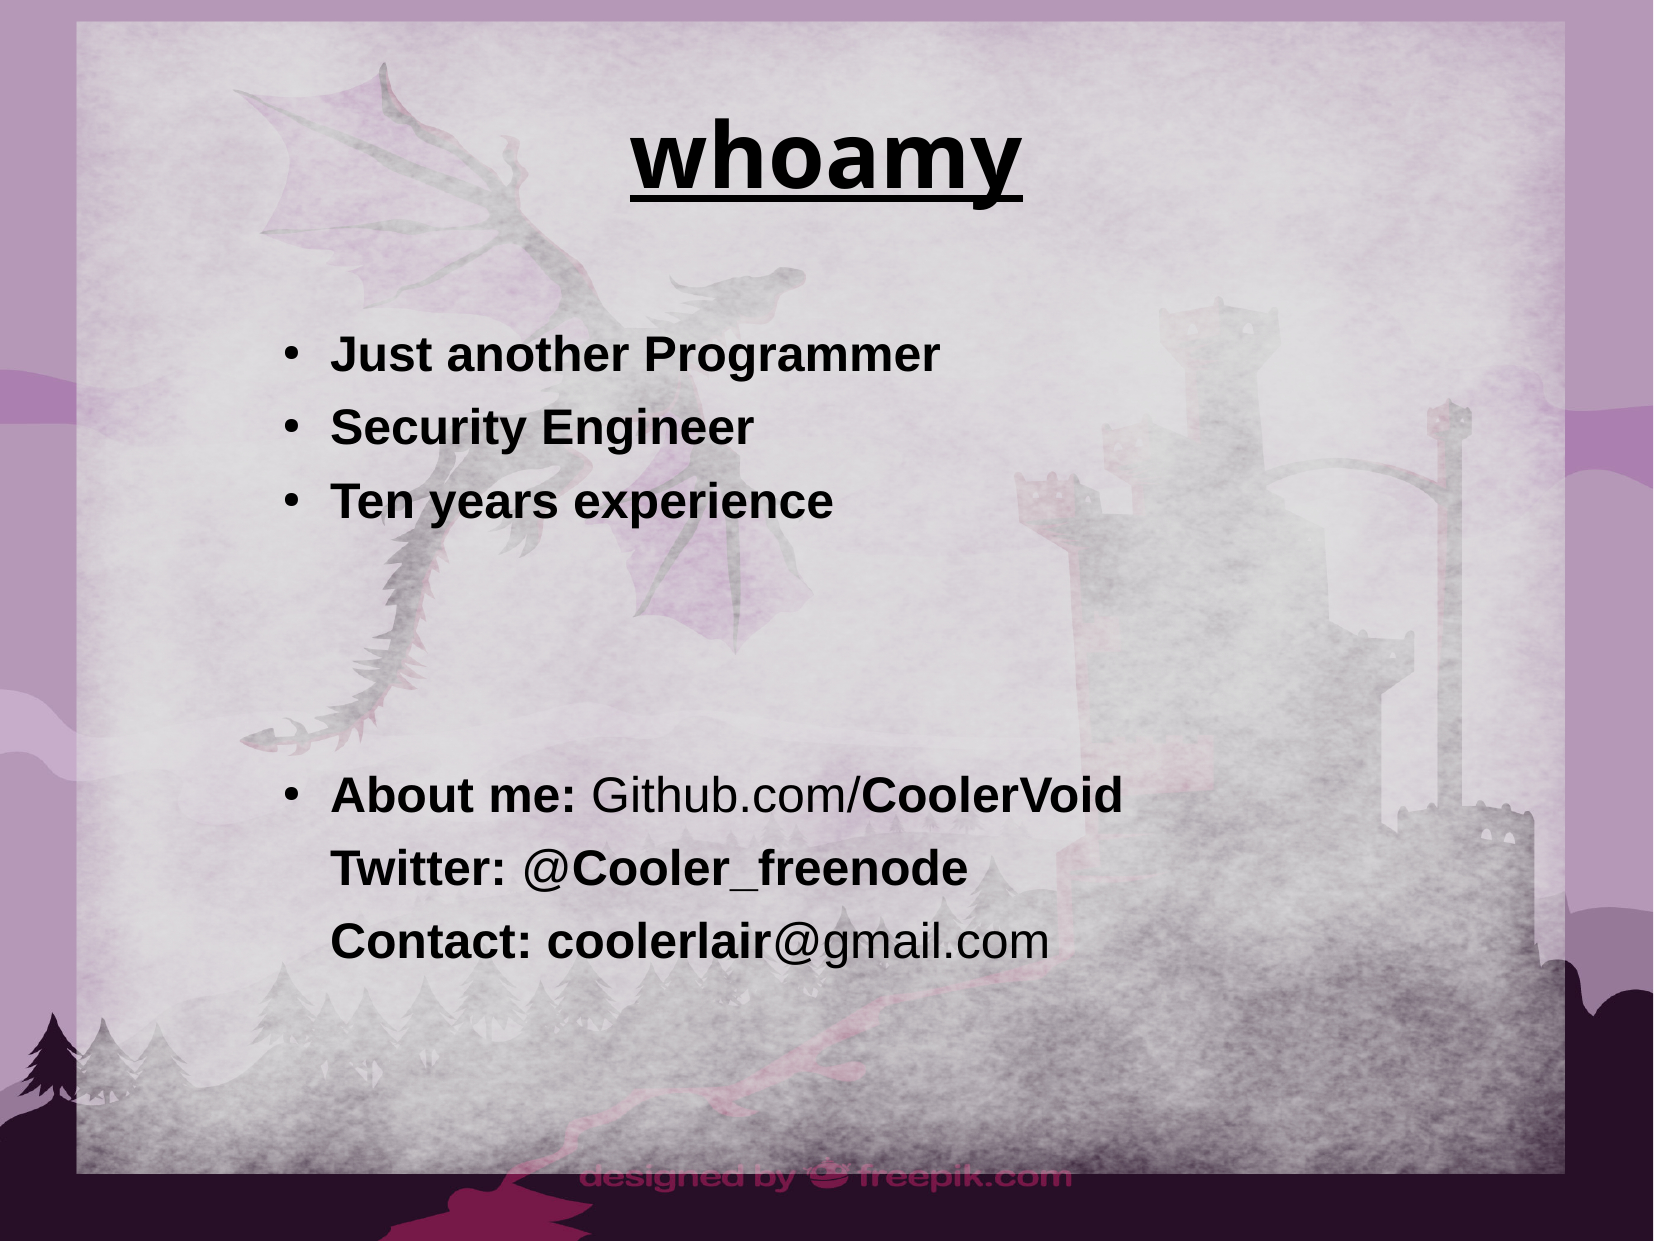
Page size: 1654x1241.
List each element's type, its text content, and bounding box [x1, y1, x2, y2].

picture [0, 0, 1654, 1241]
list Just another Programmer Security Engineer Ten years experience About me: Github.com/CoolerVoid Twitter: @Cooler_freenode Contact: coolerlair@gmail.com [117, 105, 1516, 1081]
title whoamy [82, 49, 1571, 257]
